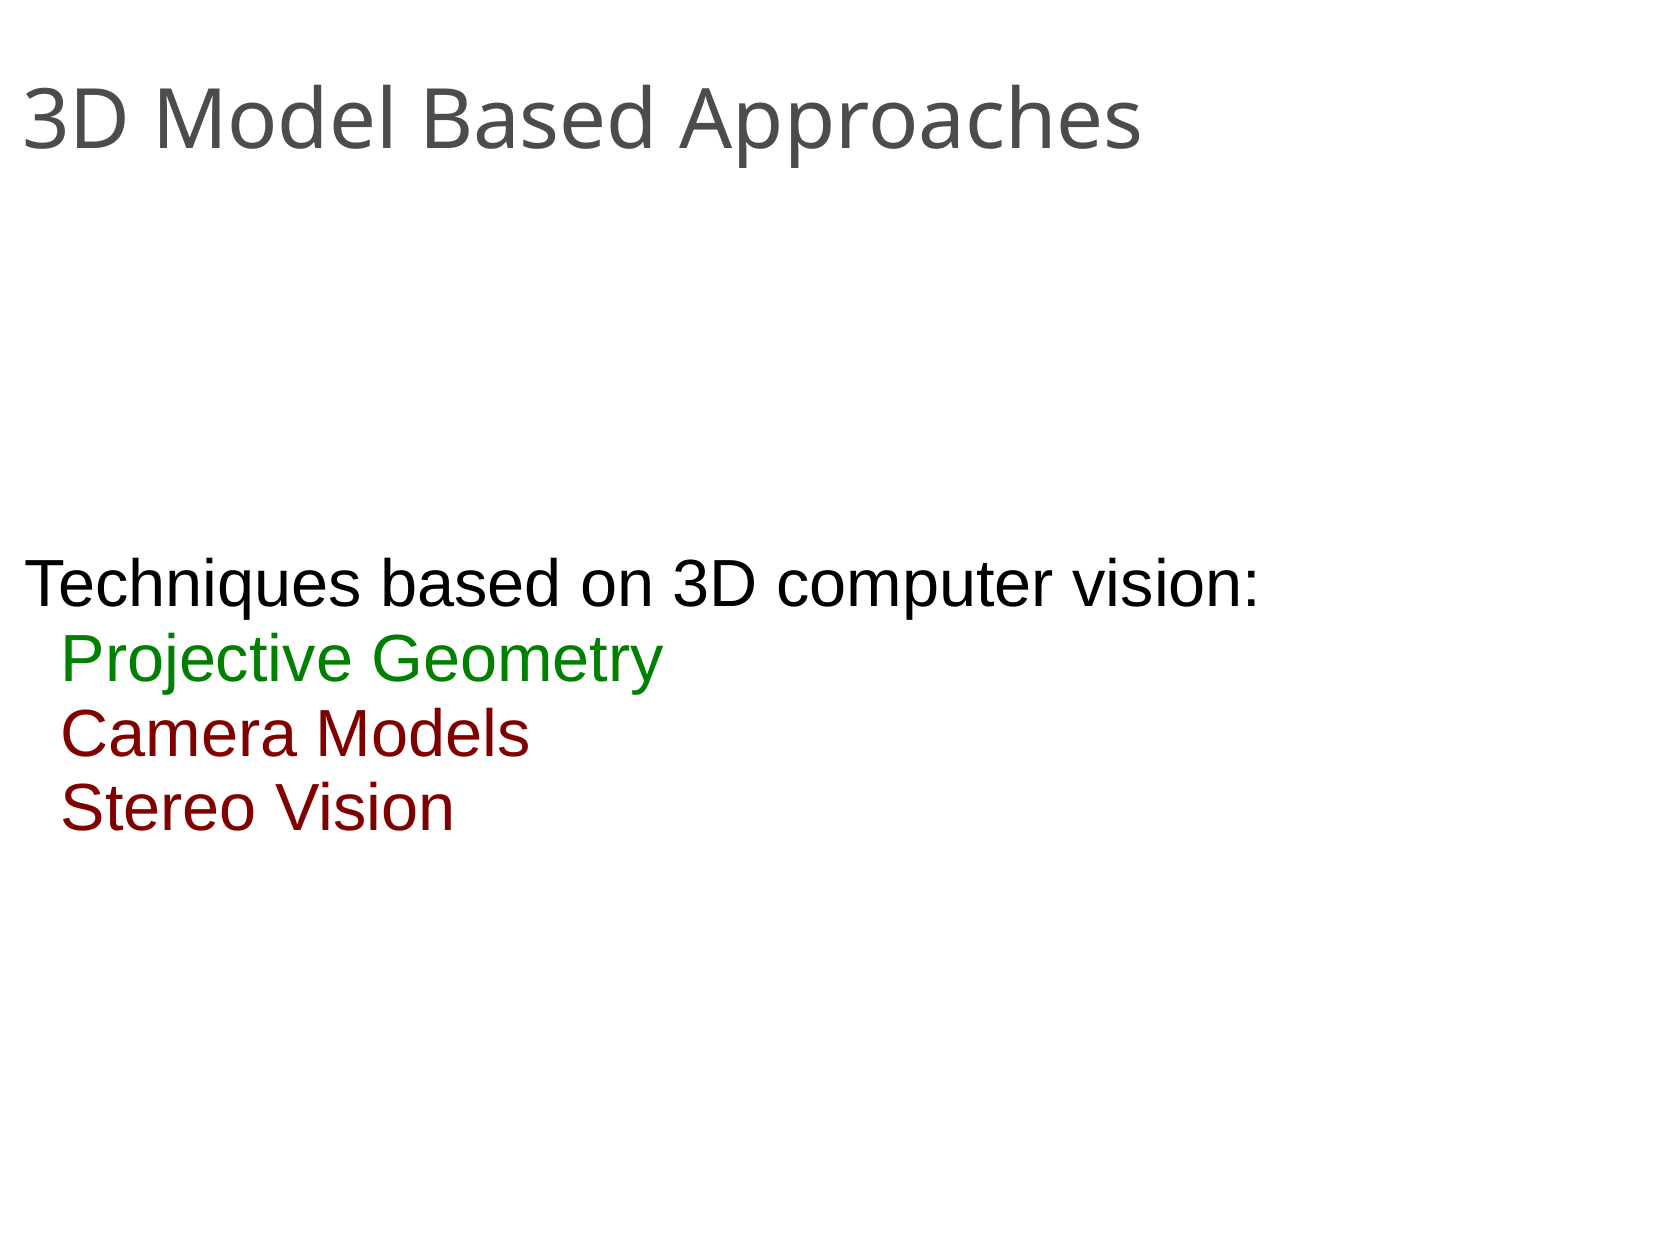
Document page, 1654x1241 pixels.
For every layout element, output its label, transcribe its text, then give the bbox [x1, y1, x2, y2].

subtitle Techniques based on 3D computer vision: Projective Geometry Camera Models Stereo Vision [25, 233, 1654, 1158]
title 3D Model Based Approaches [22, 26, 1654, 205]
